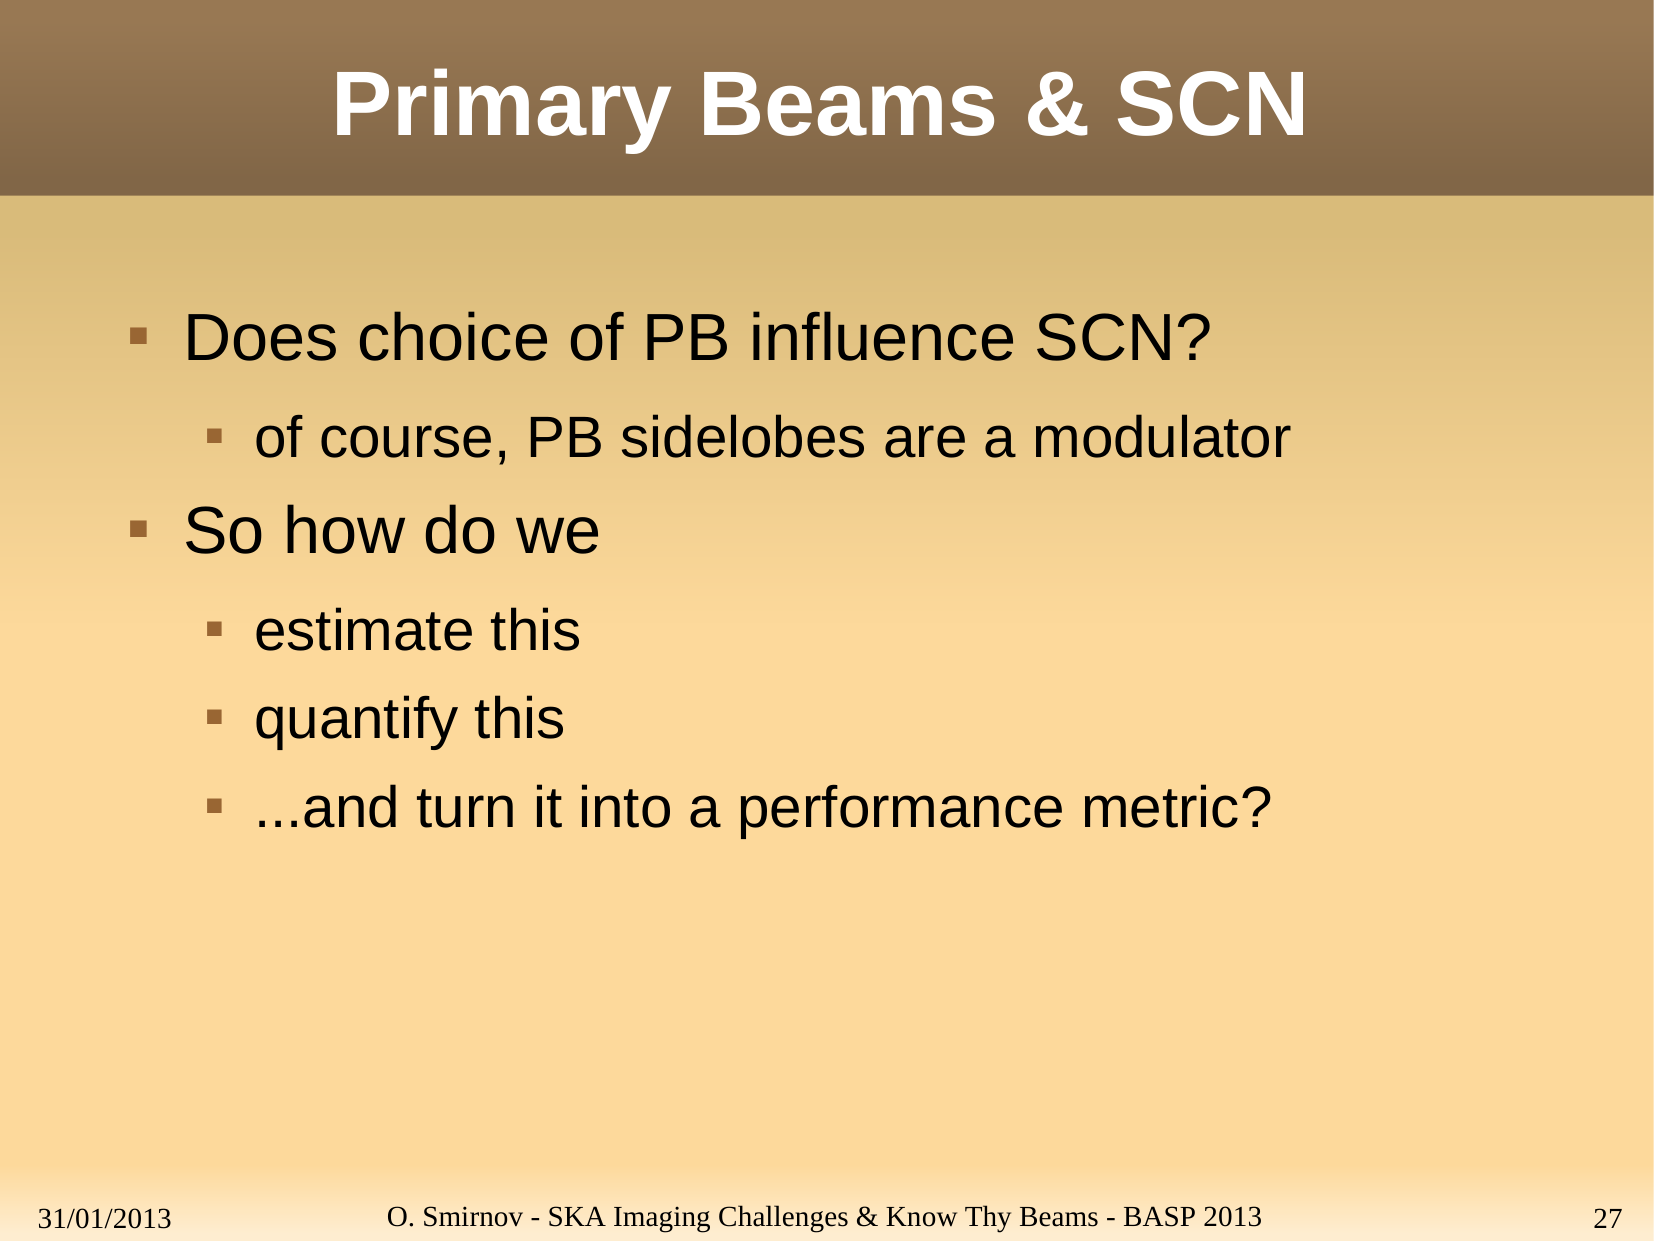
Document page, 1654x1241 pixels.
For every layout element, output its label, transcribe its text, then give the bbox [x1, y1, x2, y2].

title Primary Beams & SCN [76, 0, 1565, 208]
list Does choice of PB influence SCN? of course, PB sidelobes are a modulator So how do we estimate this quantify this ...and turn it into a performance metric? [112, 300, 1601, 1119]
picture [0, 0, 1654, 1241]
